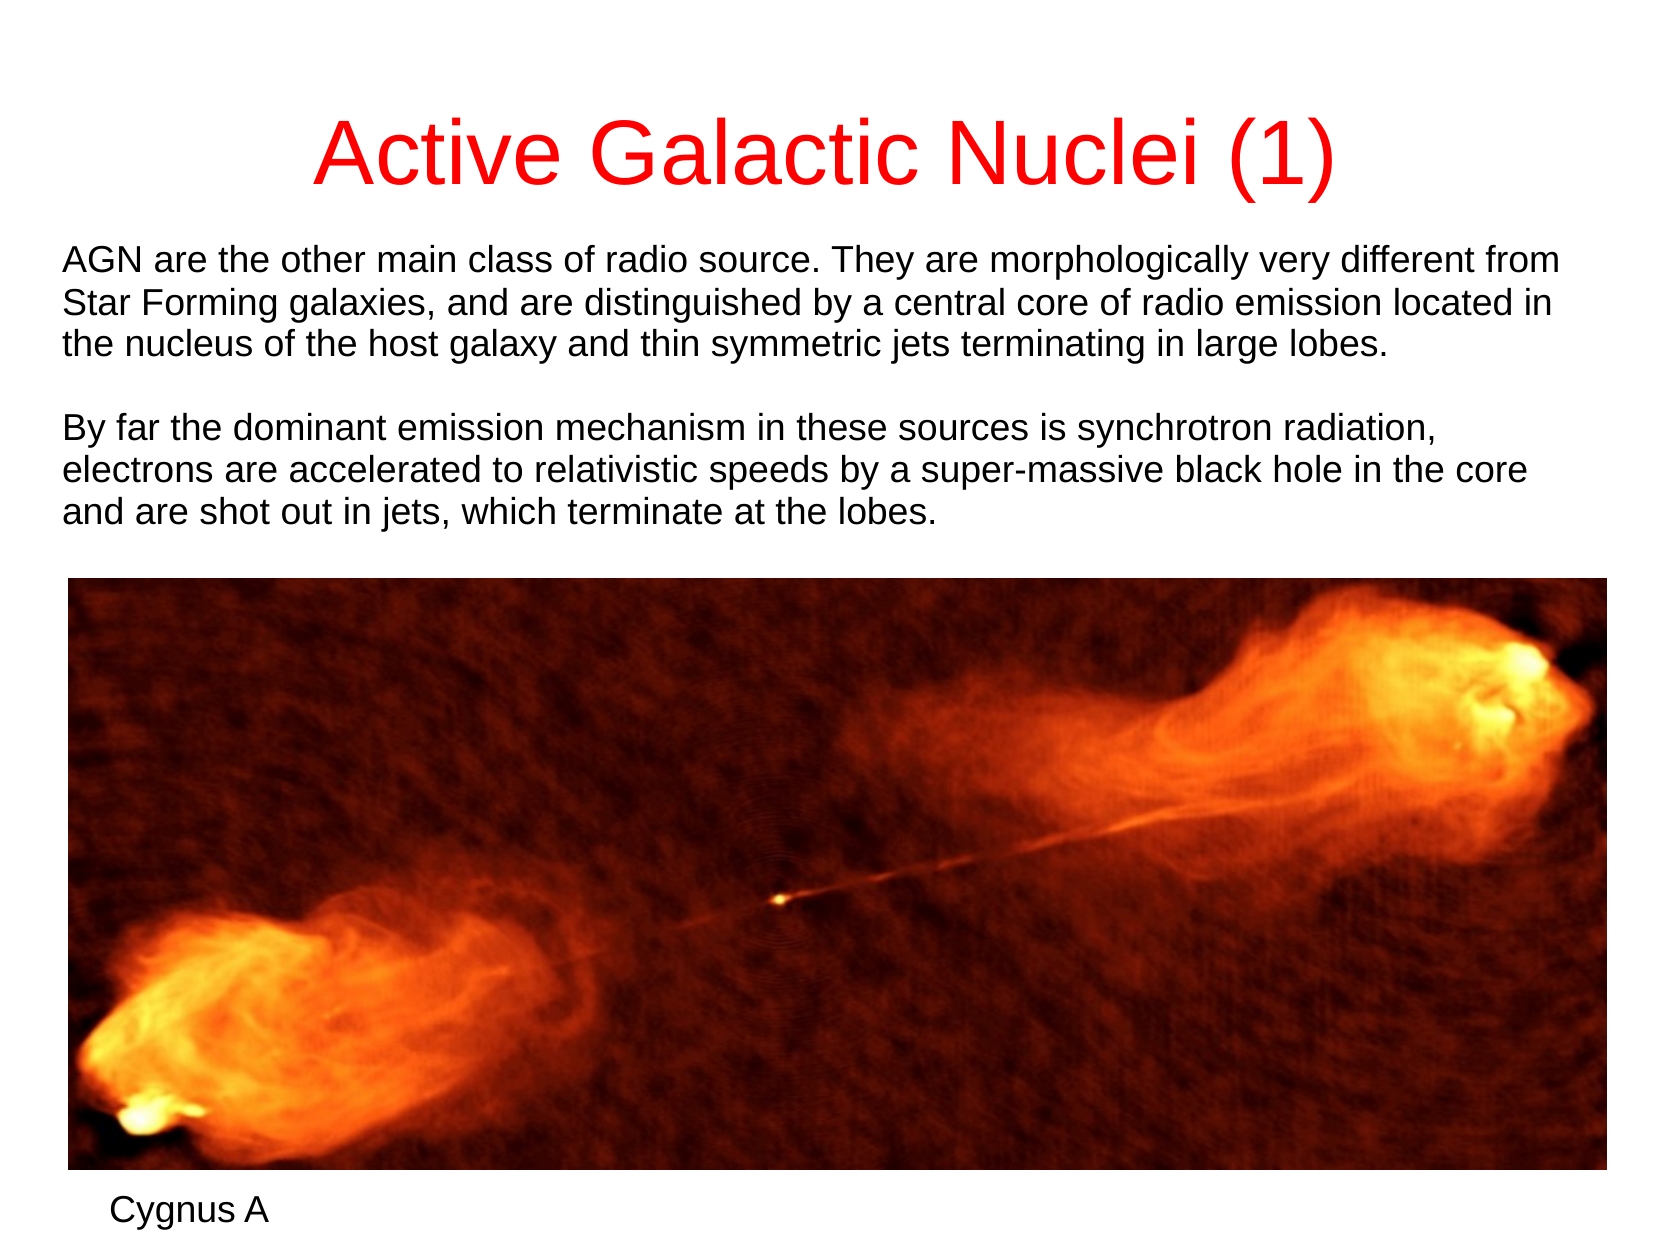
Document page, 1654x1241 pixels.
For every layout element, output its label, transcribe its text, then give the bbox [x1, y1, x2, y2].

text_box AGN are the other main class of radio source. They are morphologically very different from Star Forming galaxies, and are distinguished by a central core of radio emission located in the nucleus of the host galaxy and thin symmetric jets terminating in large lobes. By far the dominant emission mechanism in these sources is synchrotron radiation, electrons are accelerated to relativistic speeds by a super-massive black hole in the core and are shot out in jets, which terminate at the lobes. [47, 231, 1583, 541]
picture [68, 578, 1607, 1170]
title Active Galactic Nuclei (1) [82, 49, 1571, 231]
text_box Cygnus A [94, 1181, 285, 1241]
